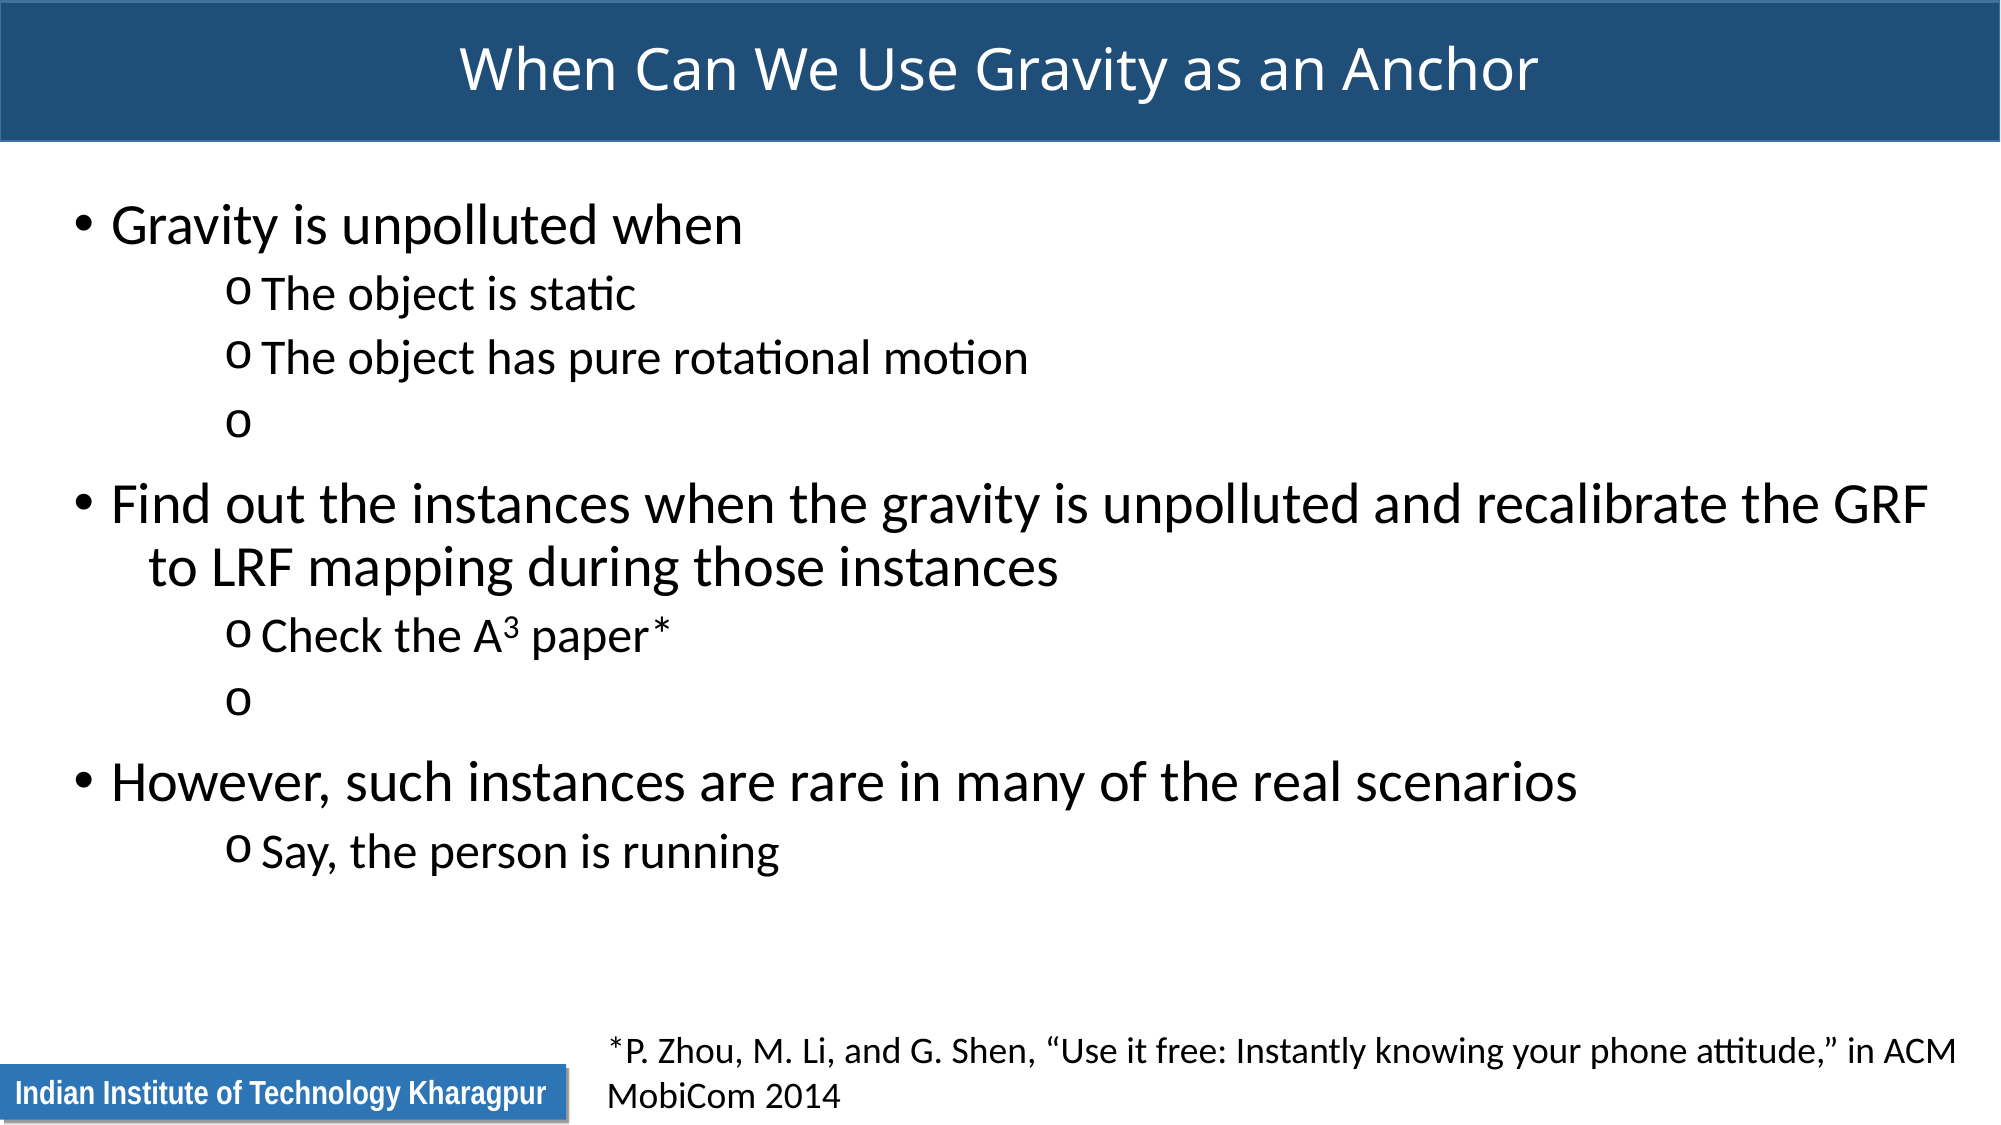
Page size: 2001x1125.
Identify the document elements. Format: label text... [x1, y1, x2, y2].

title When Can We Use Gravity as an Anchor [0, 1, 2000, 141]
list Gravity is unpolluted when The object is static The object has pure rotational motion Find out the instances when the gravity is unpolluted and recalibrate the GRF to LRF mapping during those instances Check the A3 paper* However, such instances are rare in many of the real scenarios Say, the person is running [58, 186, 1954, 1065]
text_box *P. Zhou, M. Li, and G. Shen, “Use it free: Instantly knowing your phone attitude,” in ACM MobiCom 2014 [591, 1018, 2000, 1125]
